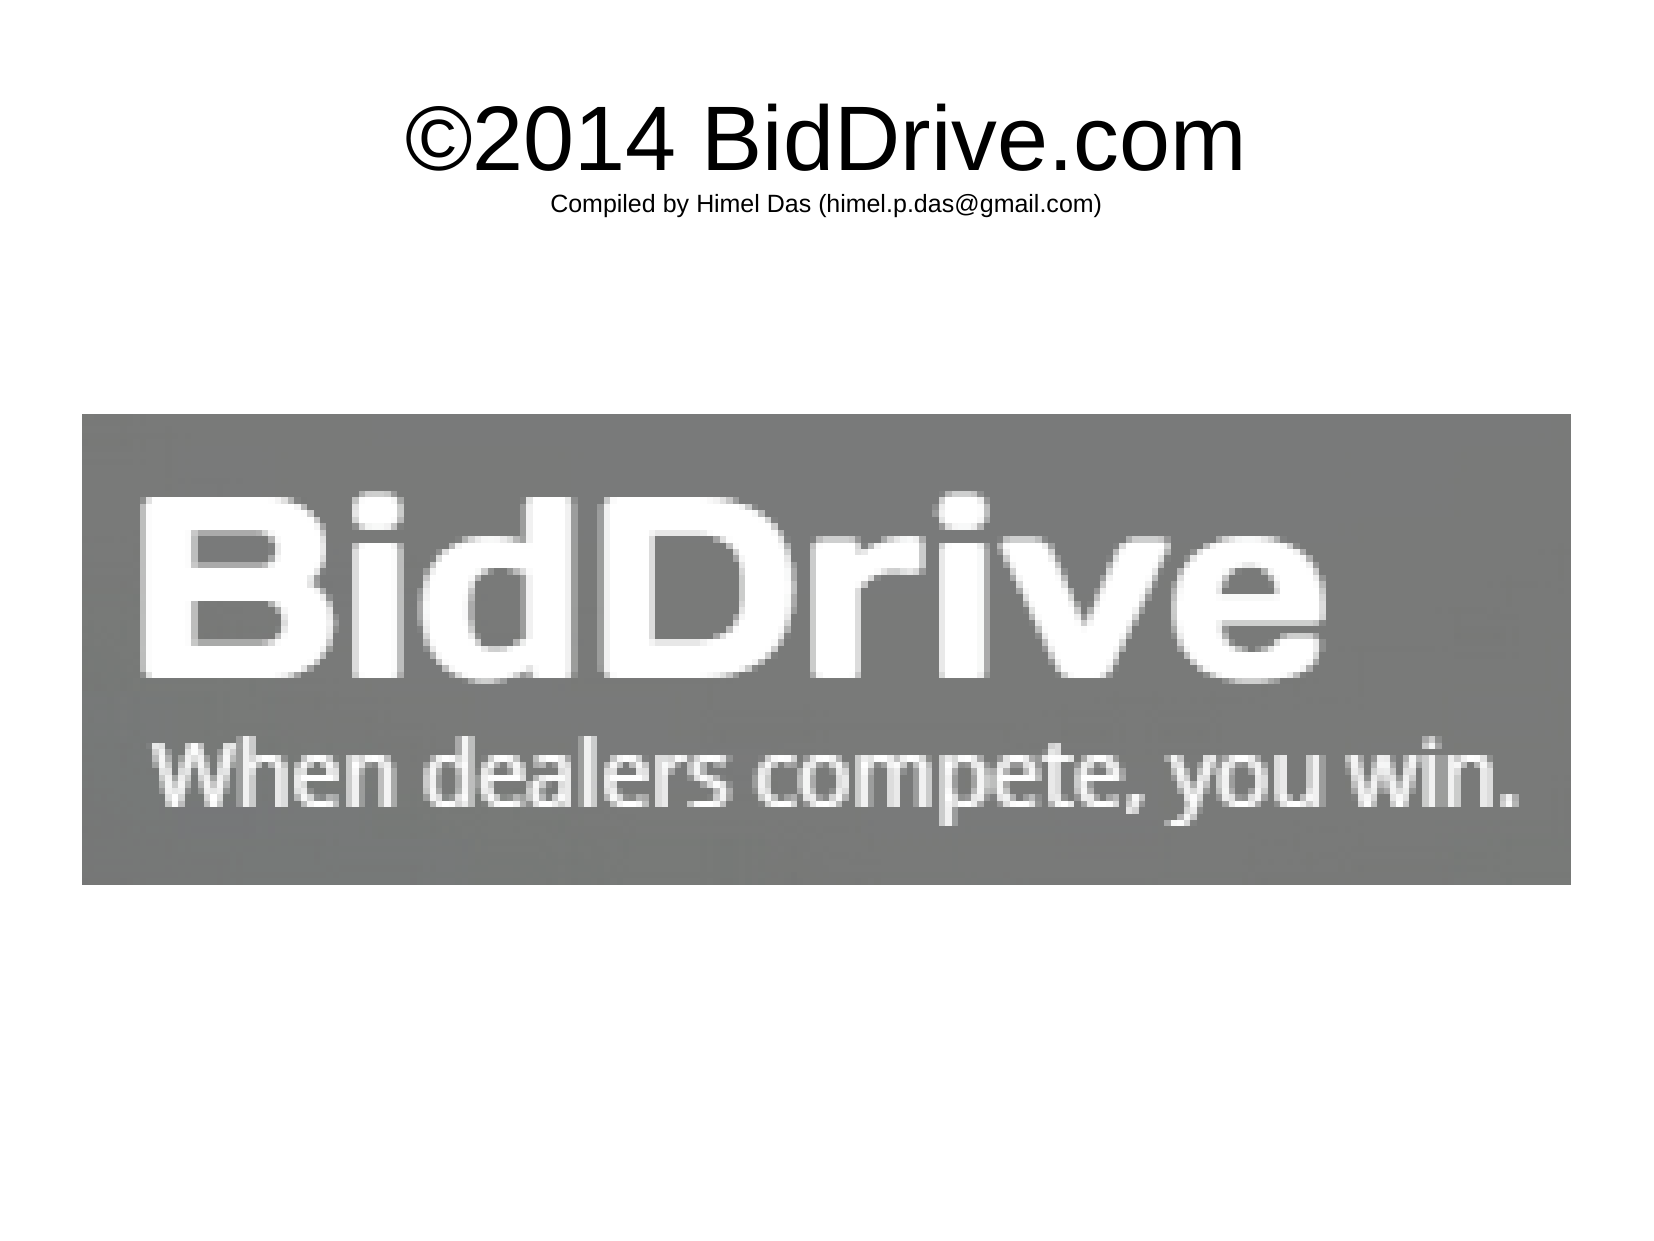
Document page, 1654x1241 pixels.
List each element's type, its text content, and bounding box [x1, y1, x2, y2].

picture [82, 414, 1571, 885]
title ©2014 BidDrive.com Compiled by Himel Das (himel.p.das@gmail.com) [82, 49, 1571, 257]
